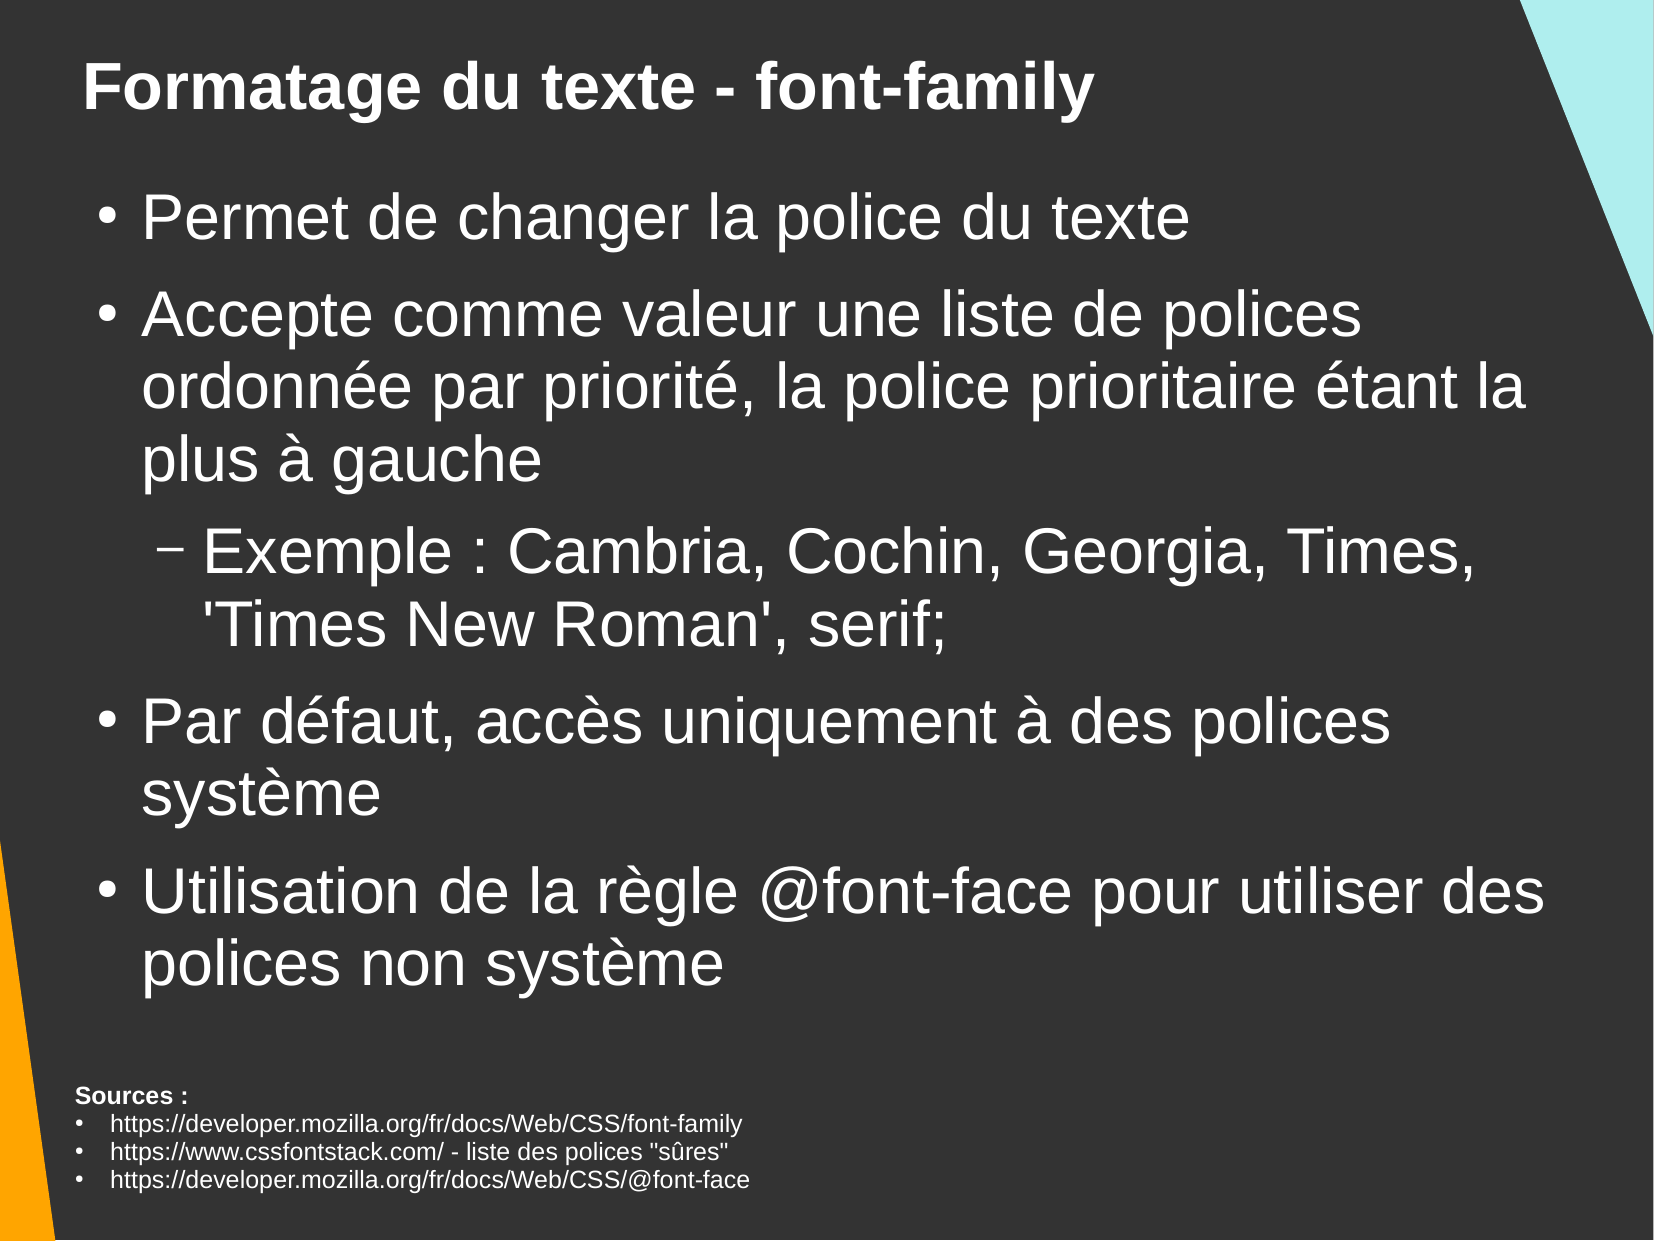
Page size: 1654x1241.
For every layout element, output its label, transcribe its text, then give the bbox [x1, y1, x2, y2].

list Permet de changer la police du texte Accepte comme valeur une liste de polices ordonnée par priorité, la police prioritaire étant la plus à gauche Exemple : Cambria, Cochin, Georgia, Times, 'Times New Roman', serif; Par défaut, accès uniquement à des polices système Utilisation de la règle @font-face pour utiliser des polices non système [80, 180, 1605, 1004]
title Formatage du texte - font-family [82, 49, 1571, 152]
text_box Sources : https://developer.mozilla.org/fr/docs/Web/CSS/font-family https://www.cssfontstack.com/ - liste des polices "sûres" https://developer.mozilla.org/fr/docs/Web/CSS/@font-face [60, 1074, 1546, 1241]
text_box [0, 840, 56, 1241]
text_box [1519, 0, 1654, 338]
